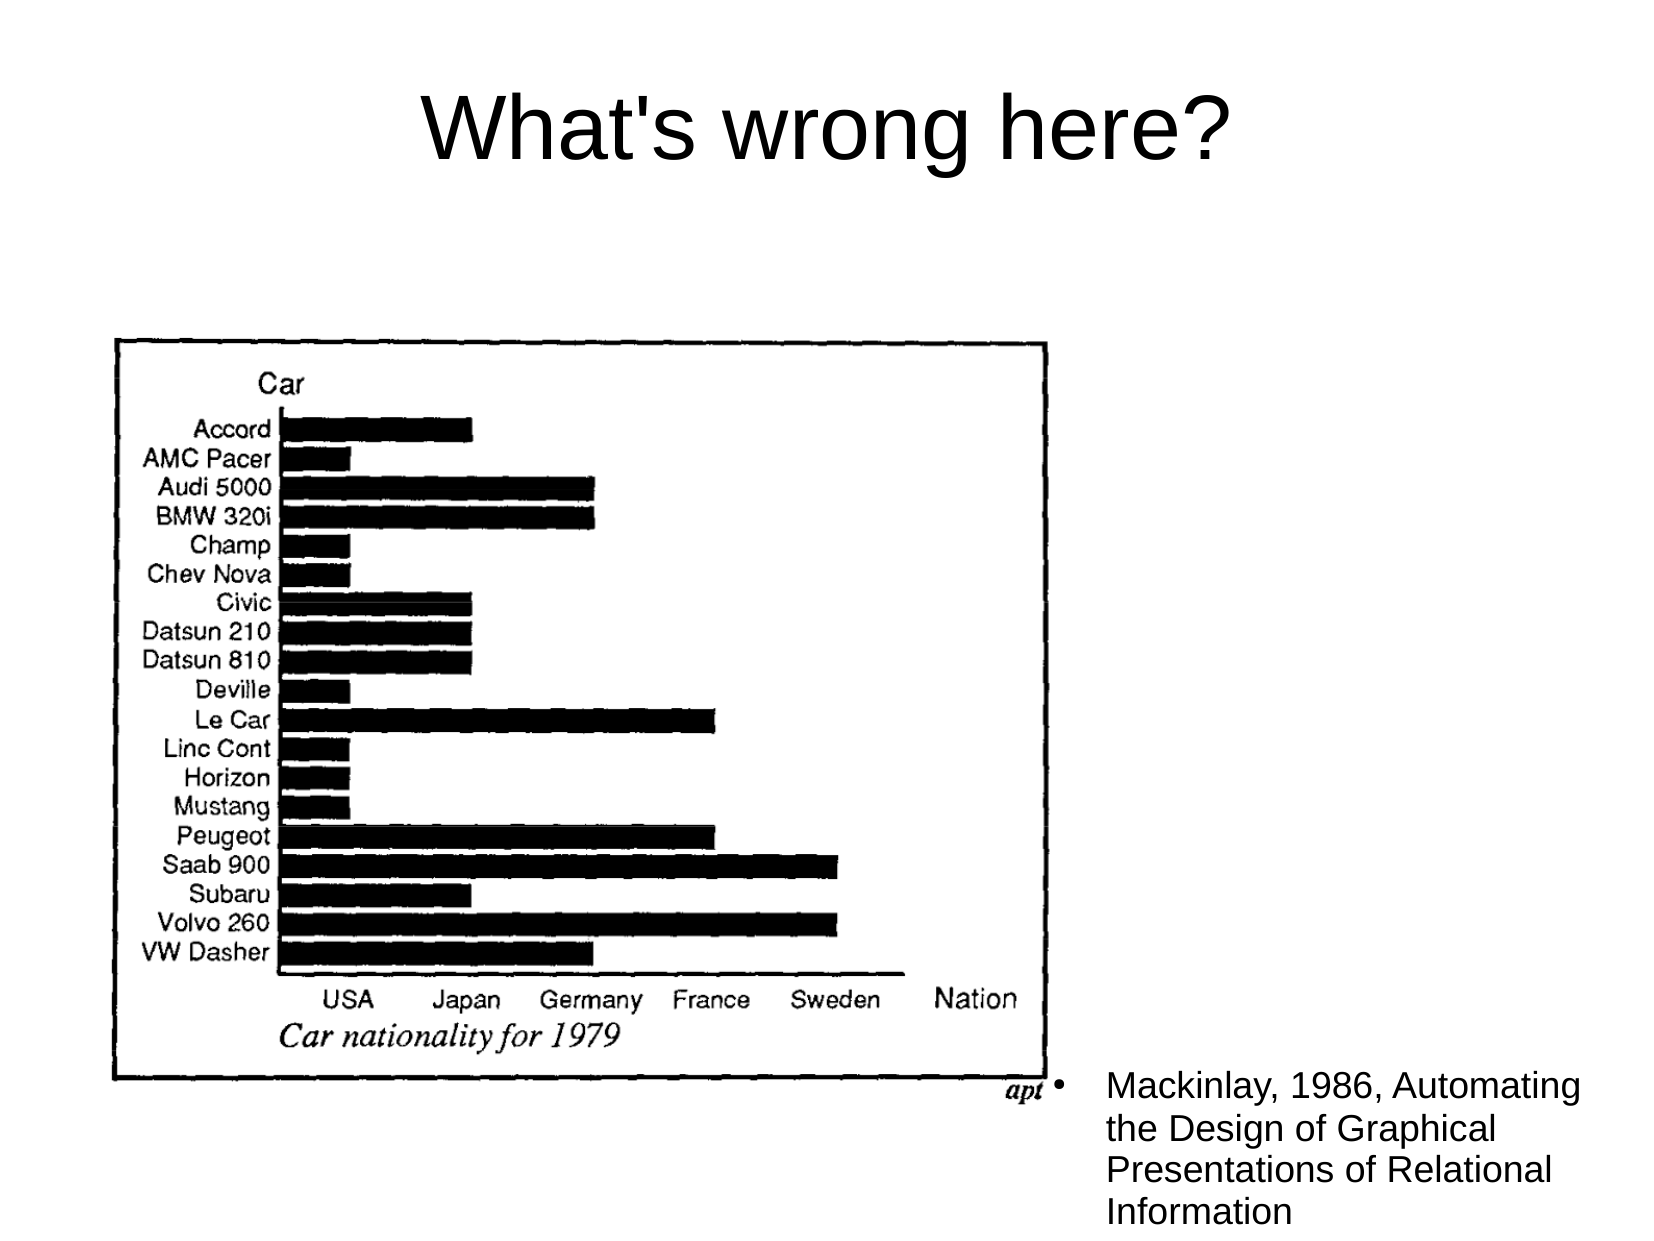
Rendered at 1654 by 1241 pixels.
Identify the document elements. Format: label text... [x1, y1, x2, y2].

list Mackinlay, 1986, Automating the Design of Graphical Presentations of Relational Information [1035, 1065, 1621, 1241]
title What's wrong here? [82, 0, 1571, 257]
picture [36, 290, 1156, 1112]
